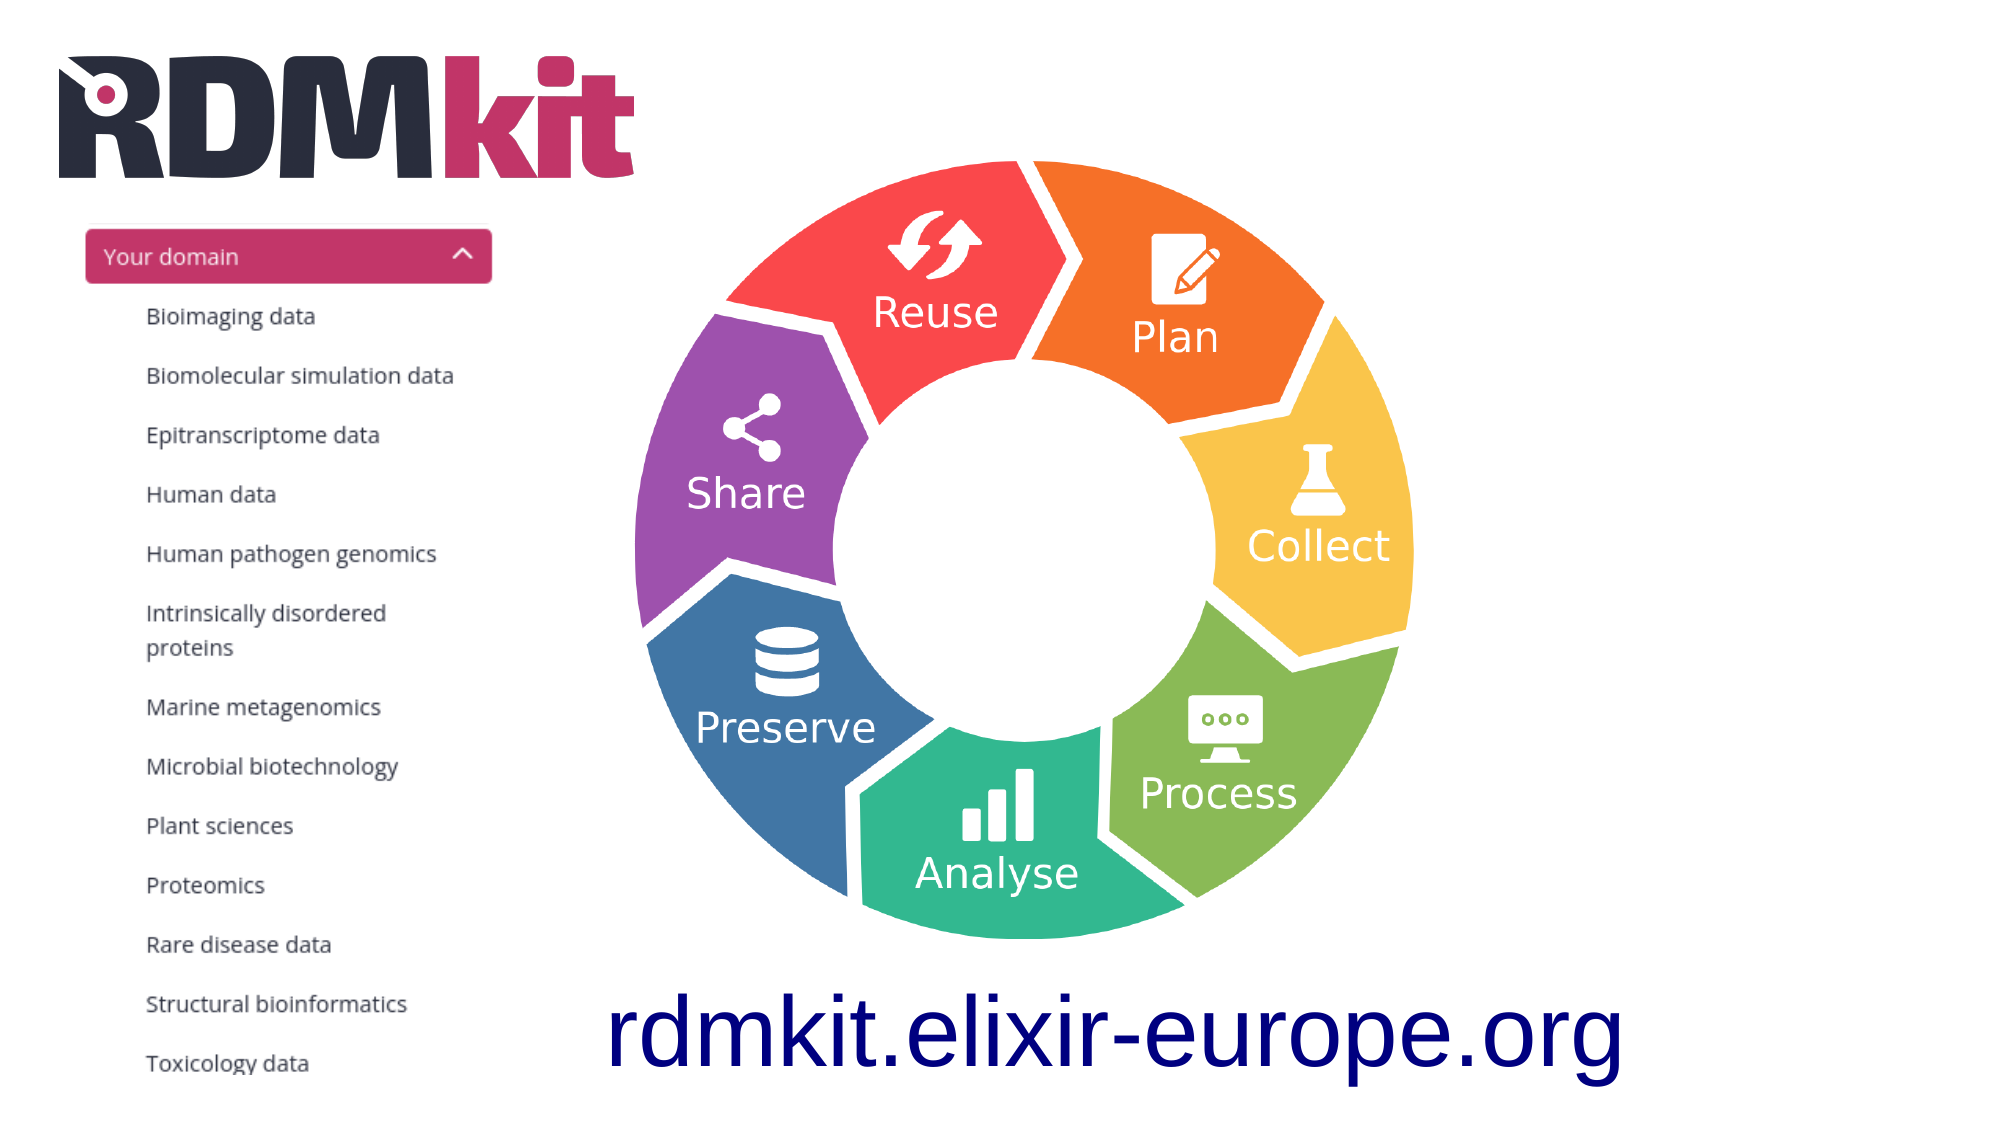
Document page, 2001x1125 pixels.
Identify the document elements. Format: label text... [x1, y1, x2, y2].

text_box rdmkit.elixir-europe.org [590, 968, 1642, 1096]
picture [59, 56, 1418, 939]
picture [67, 223, 497, 1075]
